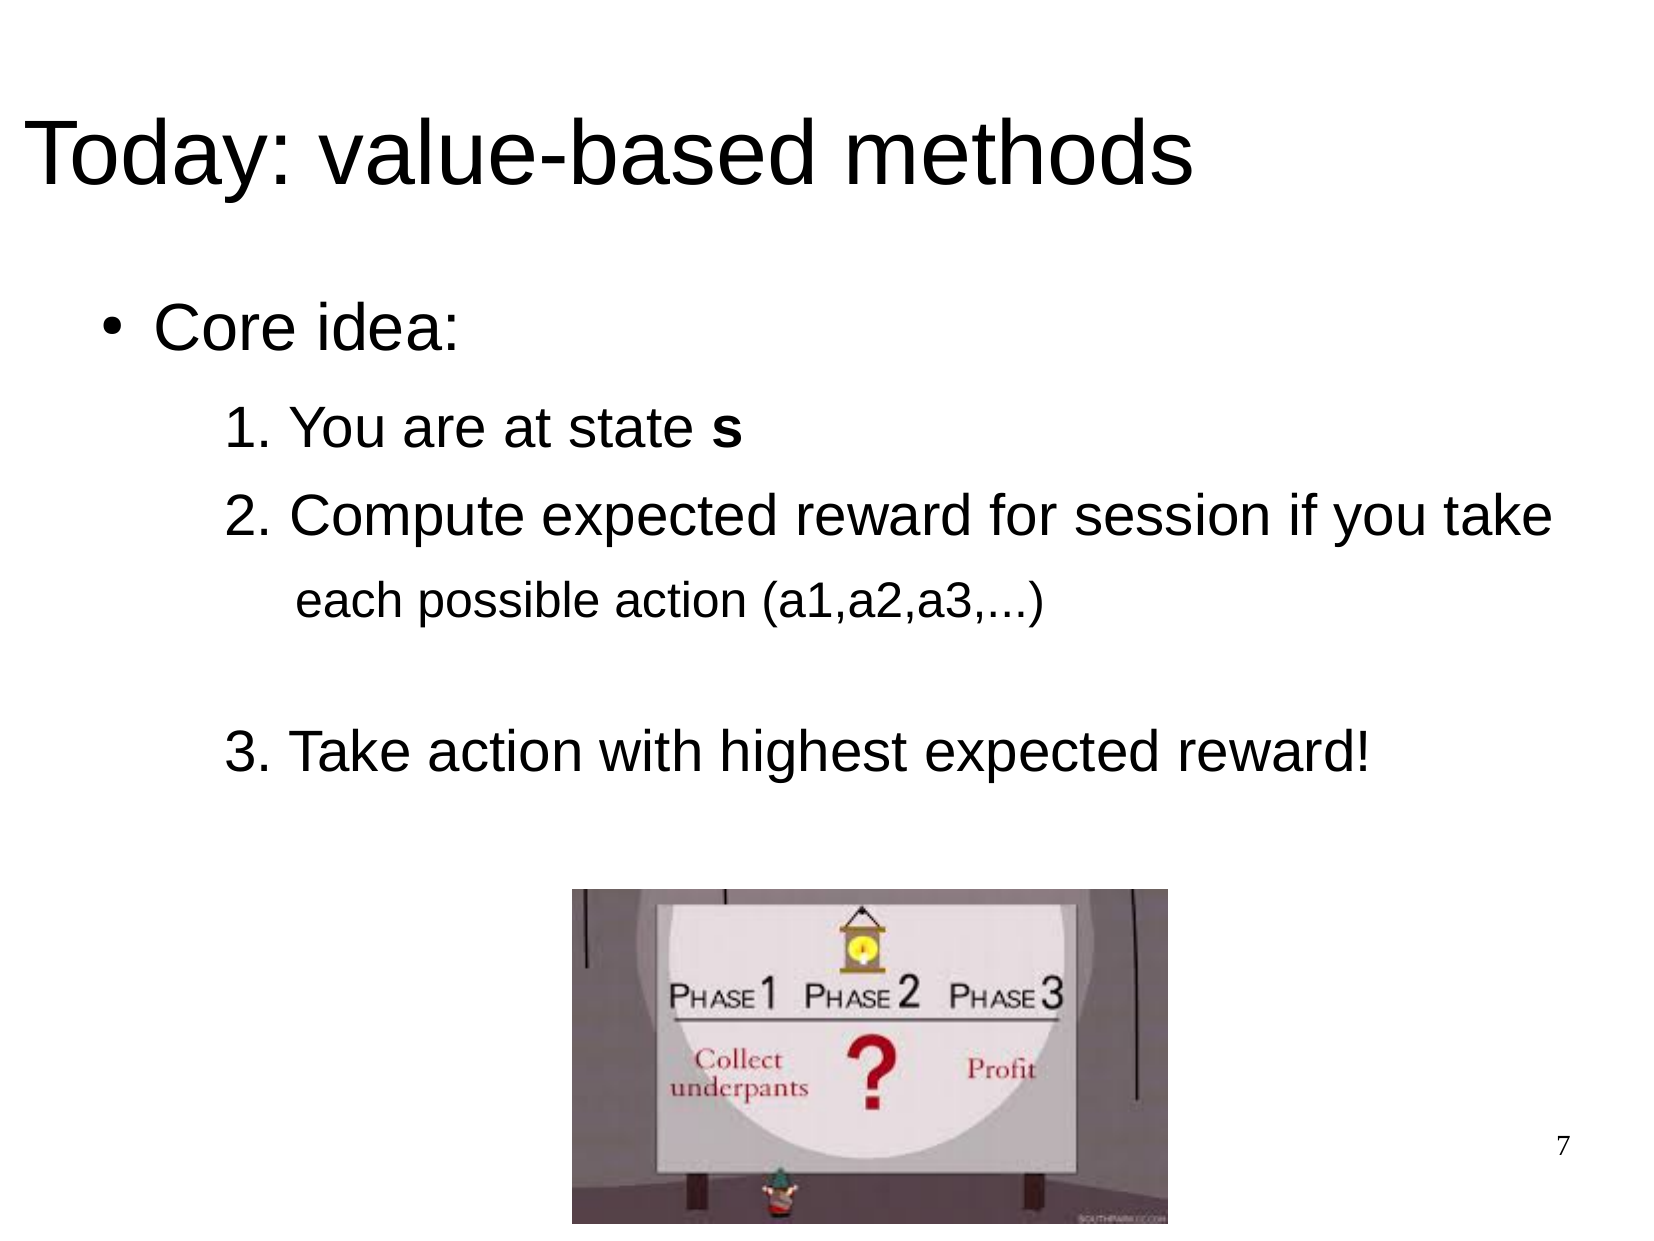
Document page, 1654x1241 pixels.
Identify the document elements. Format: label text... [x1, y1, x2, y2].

list Core idea: 1. You are at state s 2. Compute expected reward for session if you take each possible action (a1,a2,a3,...) 3. Take action with highest expected reward! [82, 290, 1571, 1010]
title Today: value-based methods [23, 49, 1512, 257]
picture [572, 889, 1168, 1224]
